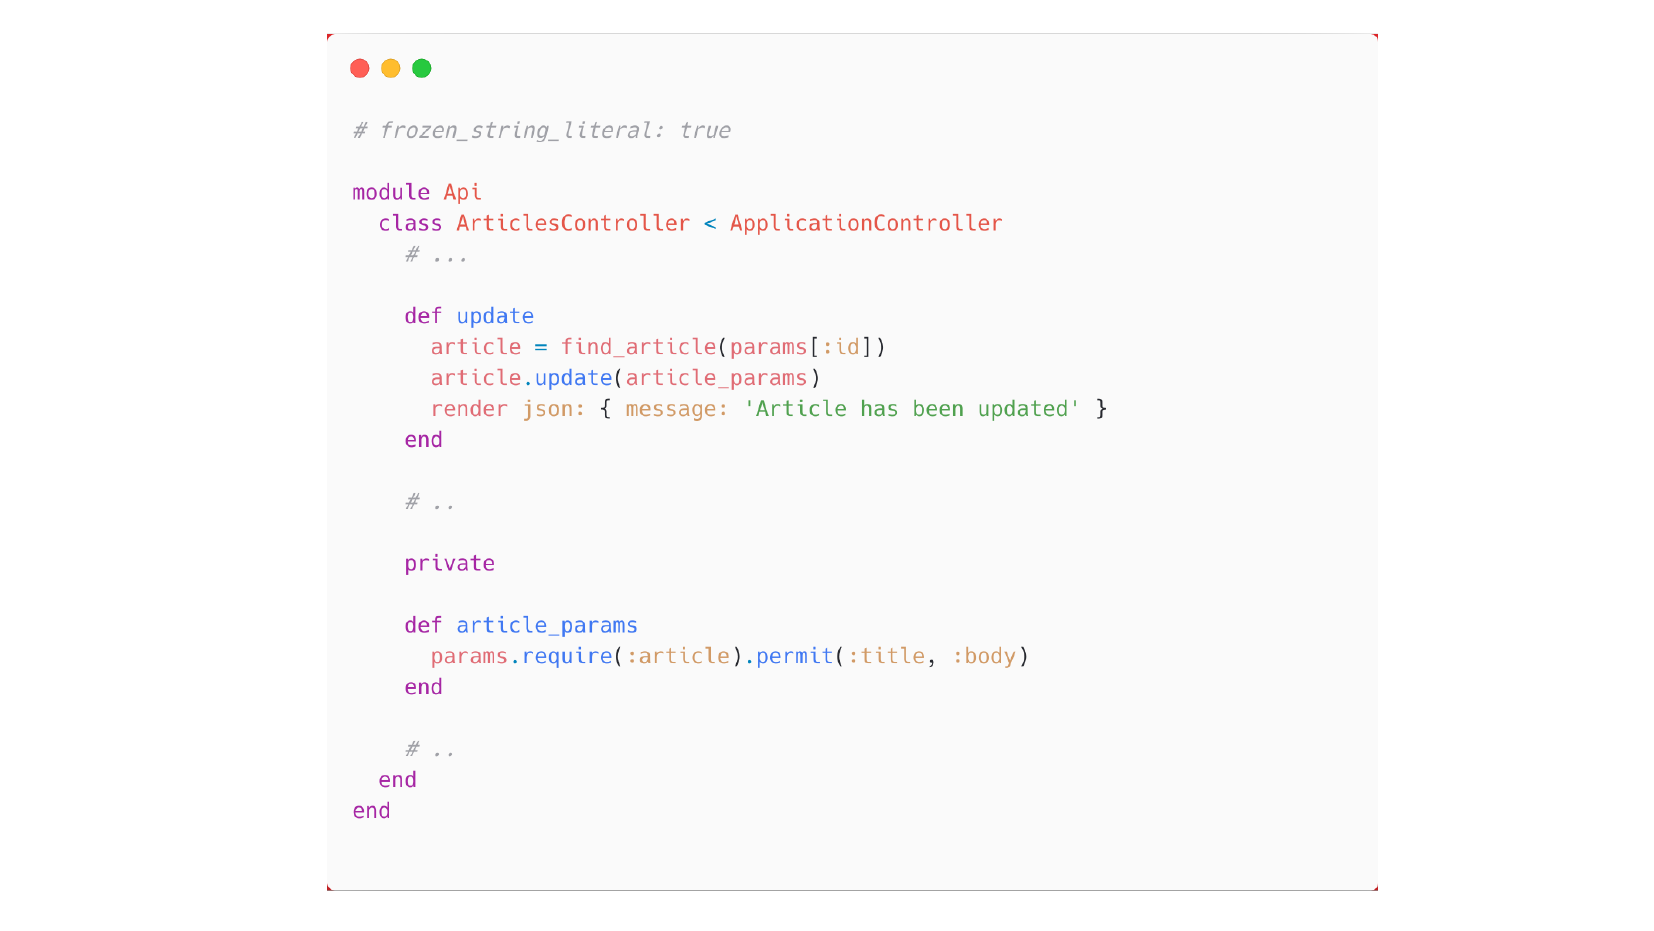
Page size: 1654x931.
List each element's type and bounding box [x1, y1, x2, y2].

picture [327, 33, 1378, 891]
